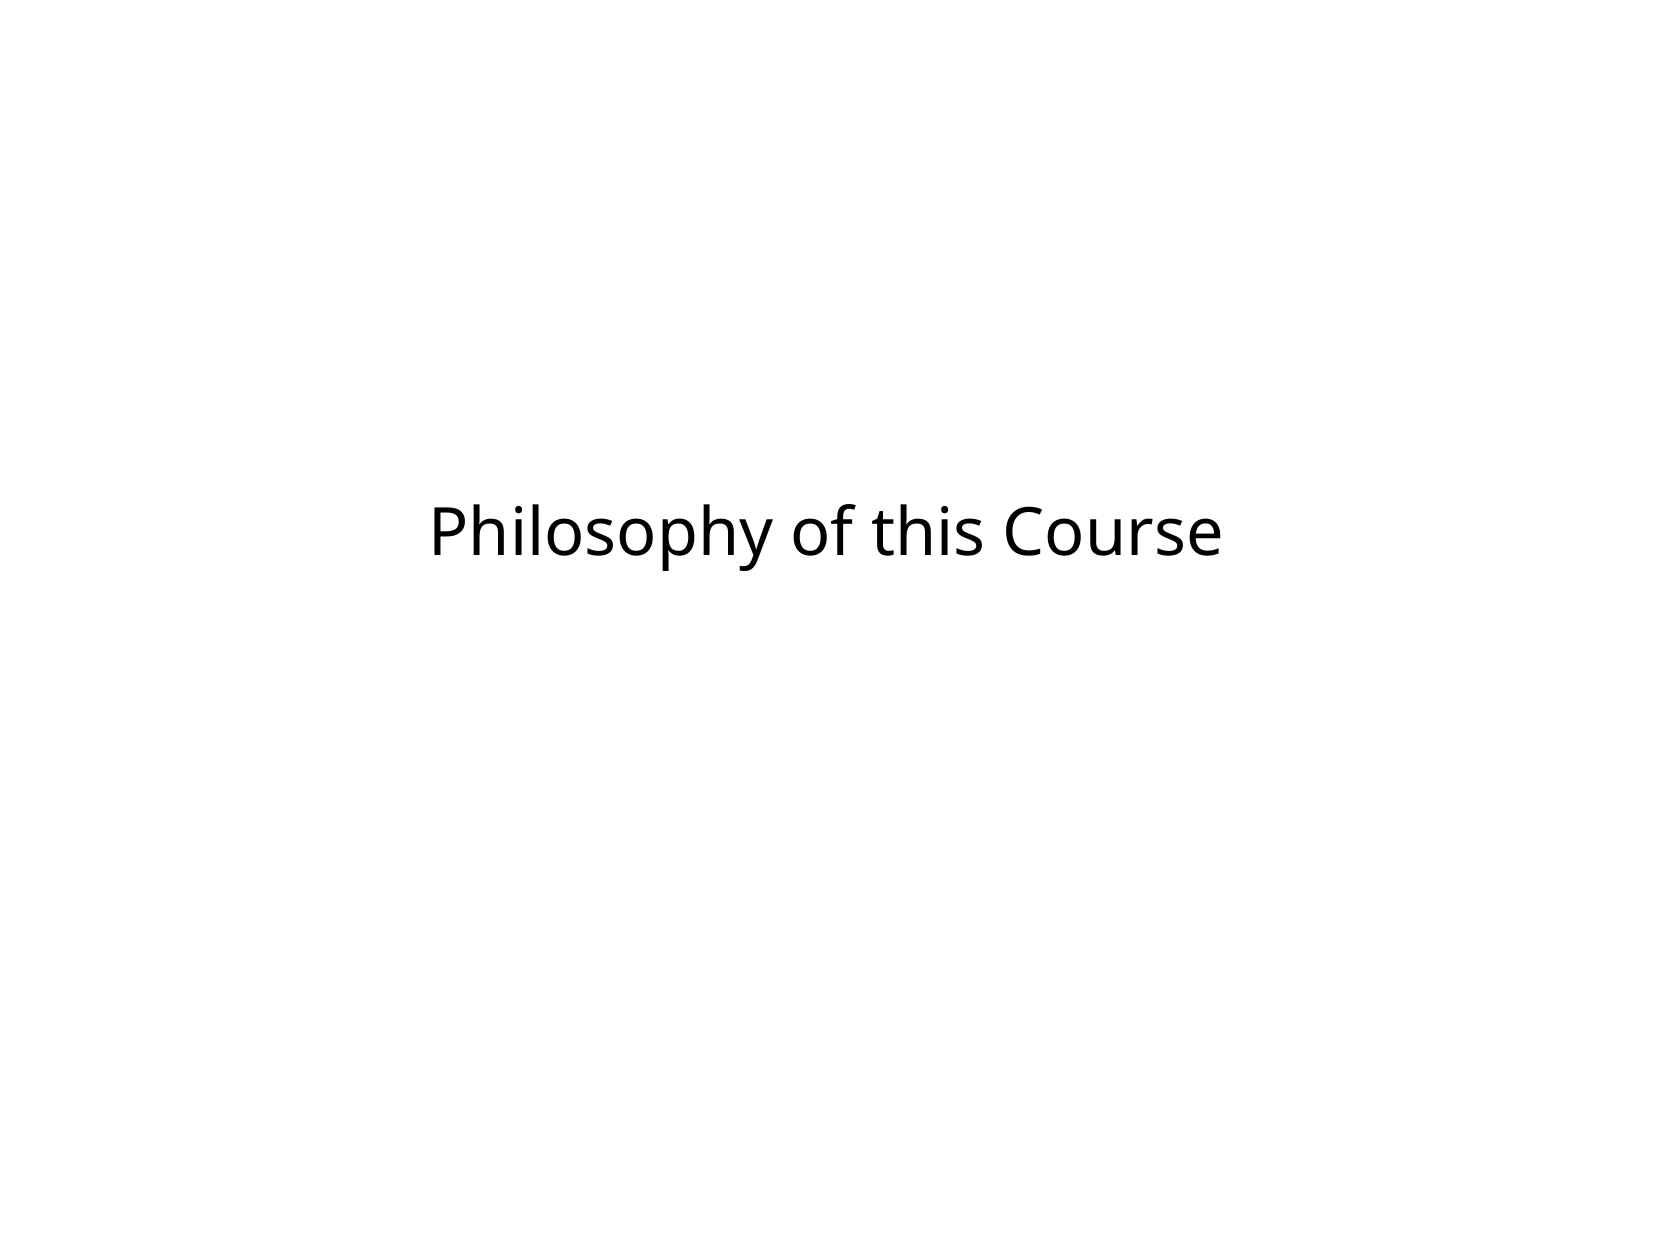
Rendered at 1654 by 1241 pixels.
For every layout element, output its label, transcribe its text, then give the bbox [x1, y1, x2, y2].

subtitle Philosophy of this Course [82, 49, 1571, 1010]
